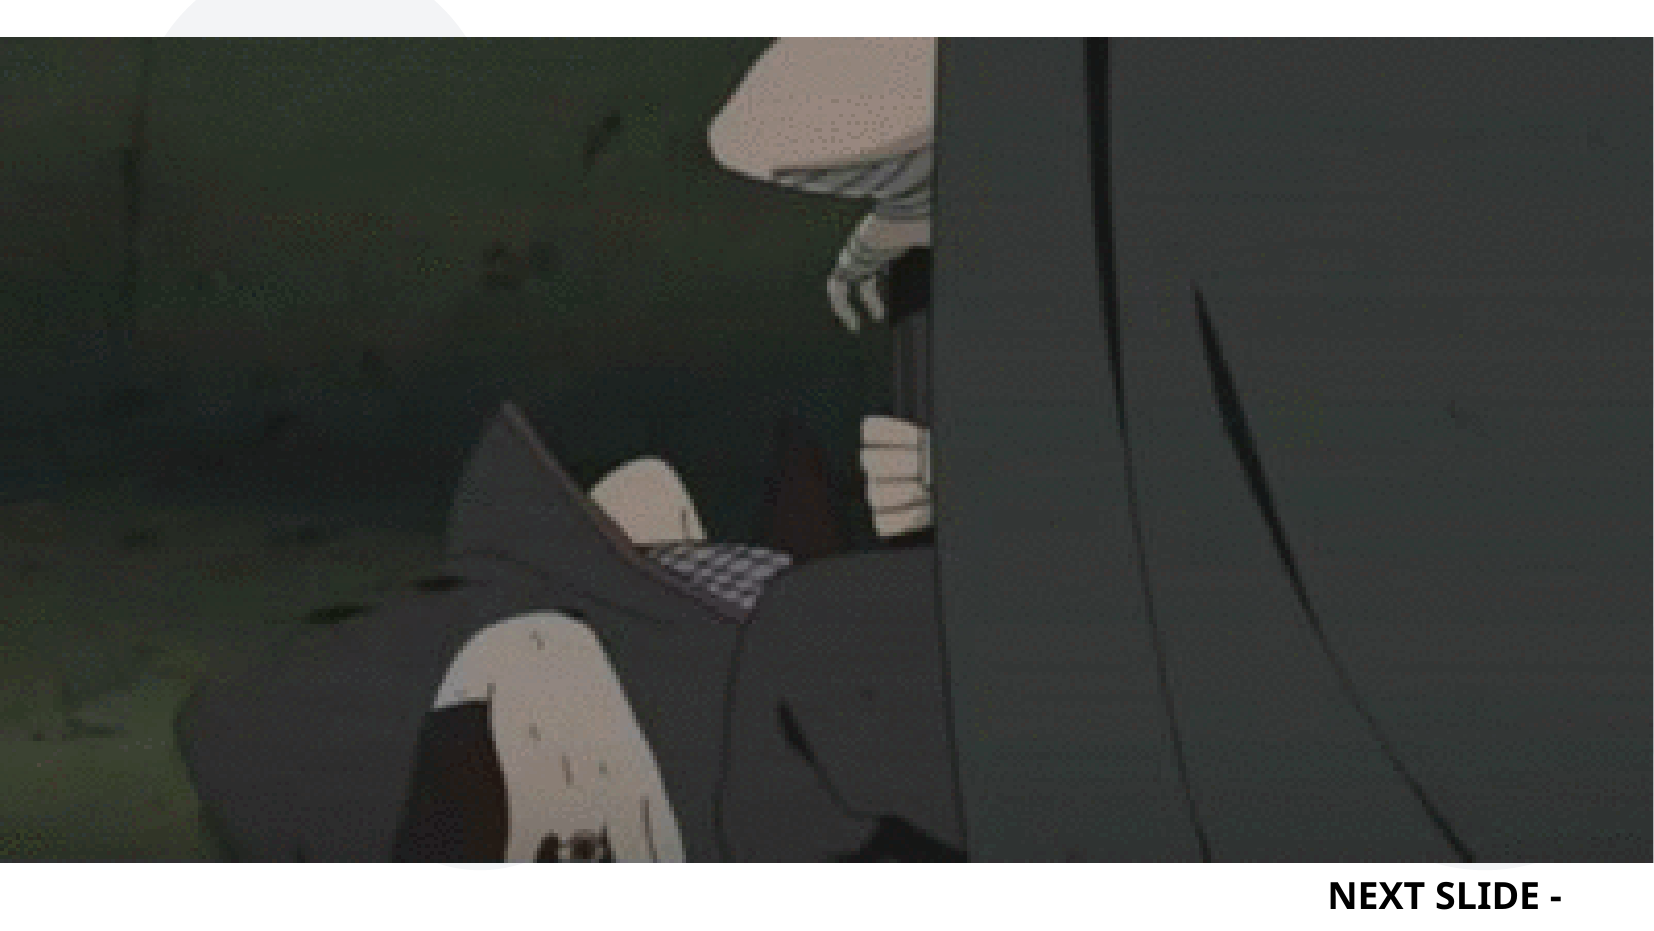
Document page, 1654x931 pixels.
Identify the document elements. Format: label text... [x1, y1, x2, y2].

picture [0, 37, 1654, 863]
text_box NEXT SLIDE - [1312, 863, 1643, 929]
